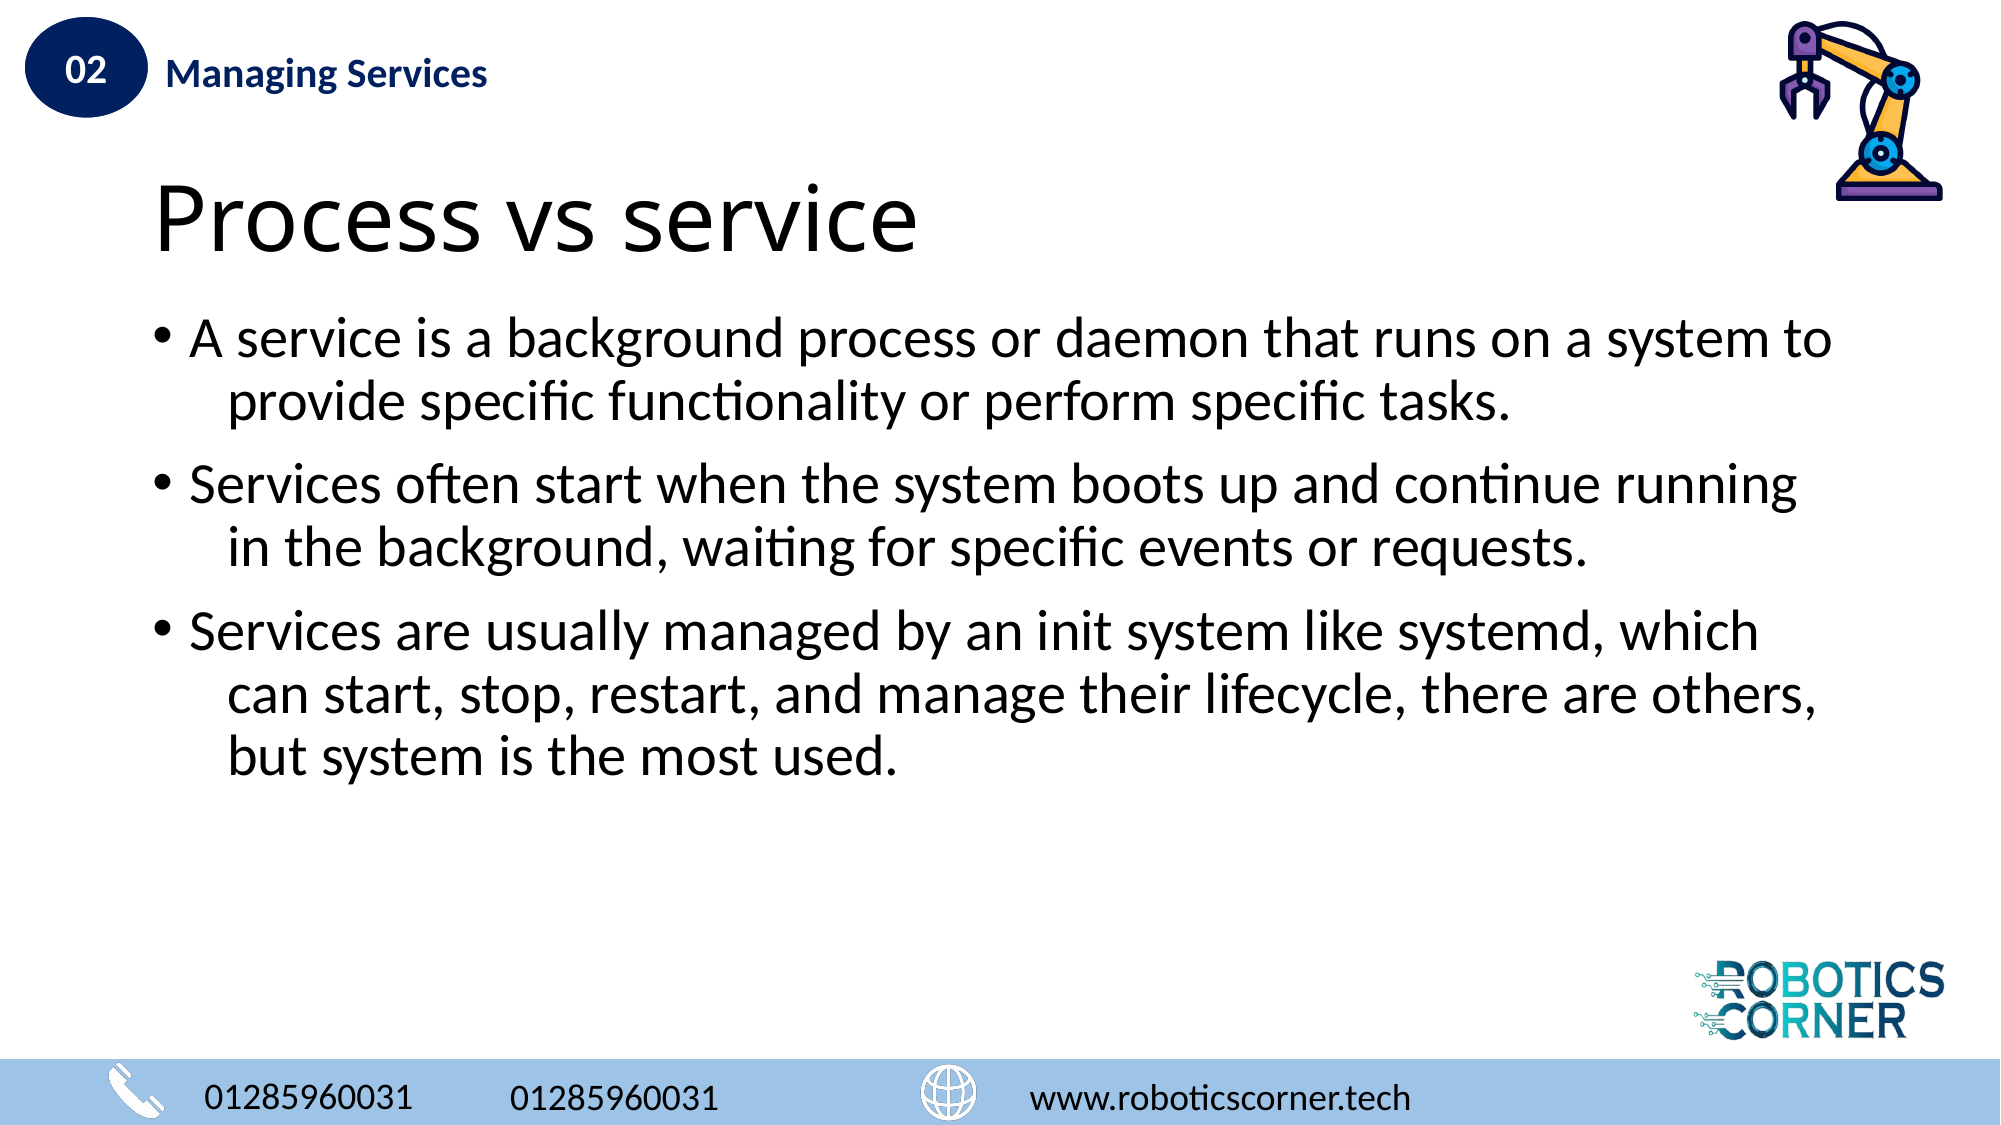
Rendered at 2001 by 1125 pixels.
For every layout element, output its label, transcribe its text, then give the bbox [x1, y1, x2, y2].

picture [1771, 21, 1951, 201]
text_box [1953, 1059, 2000, 1125]
picture [1680, 859, 1953, 1125]
title Process vs service [137, 112, 1863, 299]
text_box [981, 1059, 1680, 1125]
text_box 02 [22, 14, 150, 121]
picture [103, 1057, 170, 1124]
text_box [0, 1059, 915, 1125]
text_box 01285960031 [495, 1064, 827, 1125]
picture [915, 1059, 981, 1125]
text_box 01285960031 [189, 1064, 495, 1125]
list A service is a background process or daemon that runs on a system to provide specific functionality or perform specific tasks. Services often start when the system boots up and continue running in the background, waiting for specific events or requests. Services are usually managed by an init system like systemd, which can start, stop, restart, and manage their lifecycle, there are others, but system is the most used. [137, 299, 1863, 1014]
text_box Managing Services [150, 38, 622, 154]
text_box www.roboticscorner.tech [1014, 1065, 1546, 1125]
